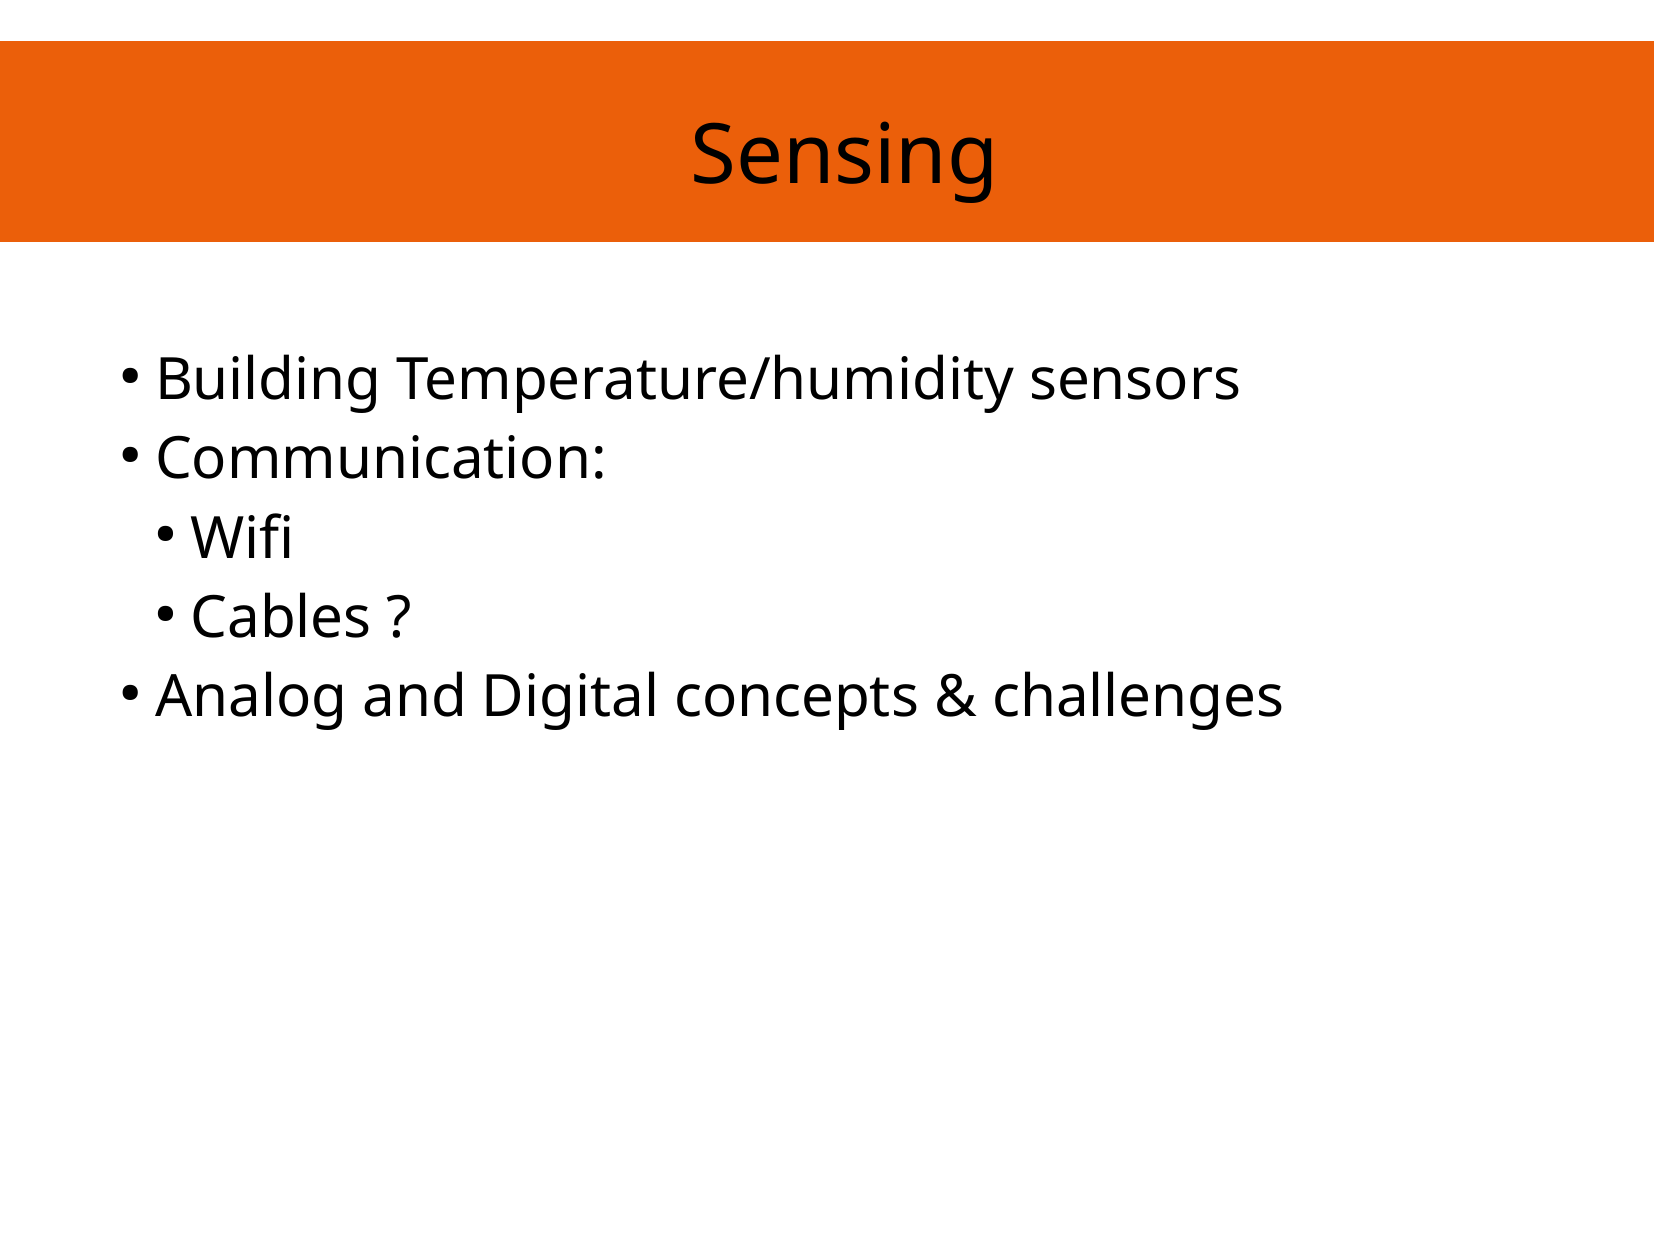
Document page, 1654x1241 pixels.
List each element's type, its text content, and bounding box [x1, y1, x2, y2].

text_box [0, 41, 1654, 242]
text_box Sensing [237, 86, 1453, 201]
text_box Building Temperature/humidity sensors Communication: Wifi Cables ? Analog and Digital concepts & challenges [105, 330, 1546, 759]
